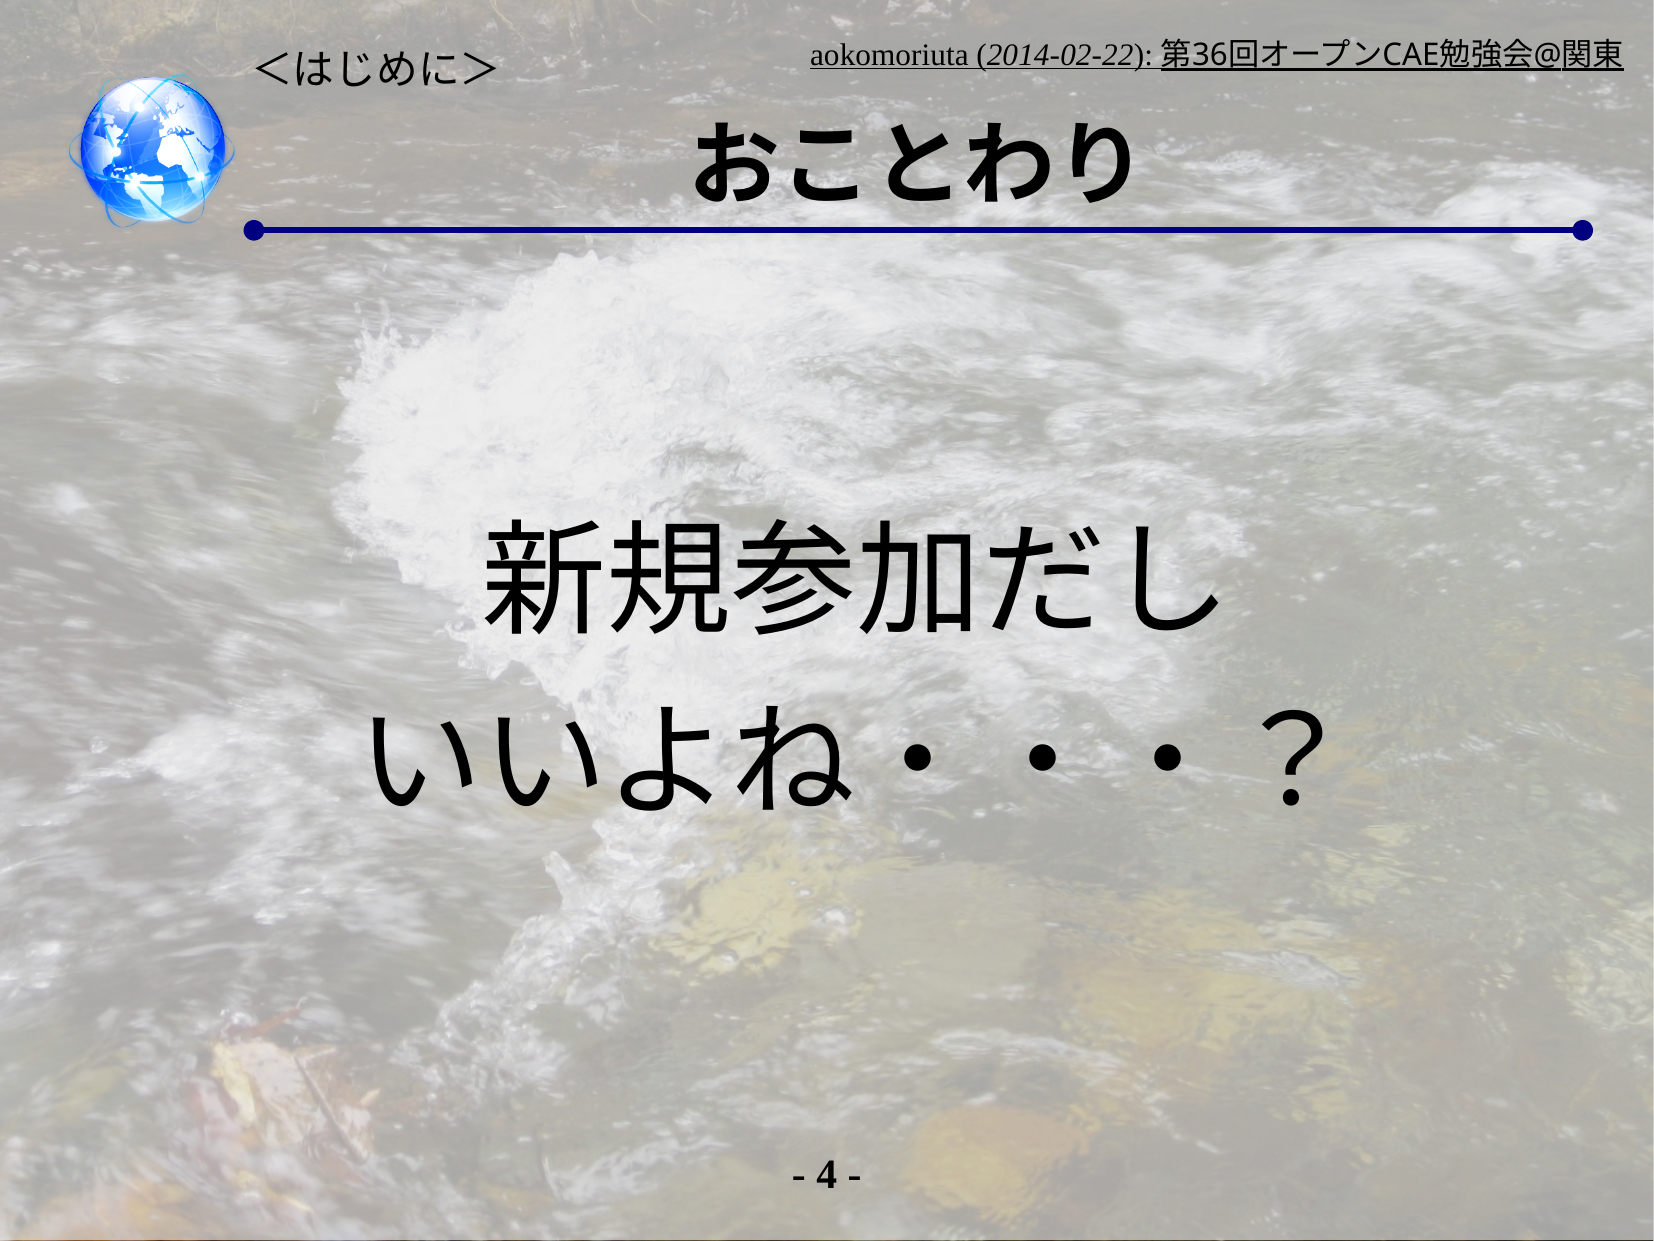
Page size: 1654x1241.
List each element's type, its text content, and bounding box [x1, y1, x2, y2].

title おことわり [265, 88, 1571, 227]
text_box 新規参加だし いいよね・・・？ [59, 472, 1654, 863]
picture [65, 64, 237, 236]
text_box ＜はじめに＞ [236, 28, 1004, 119]
